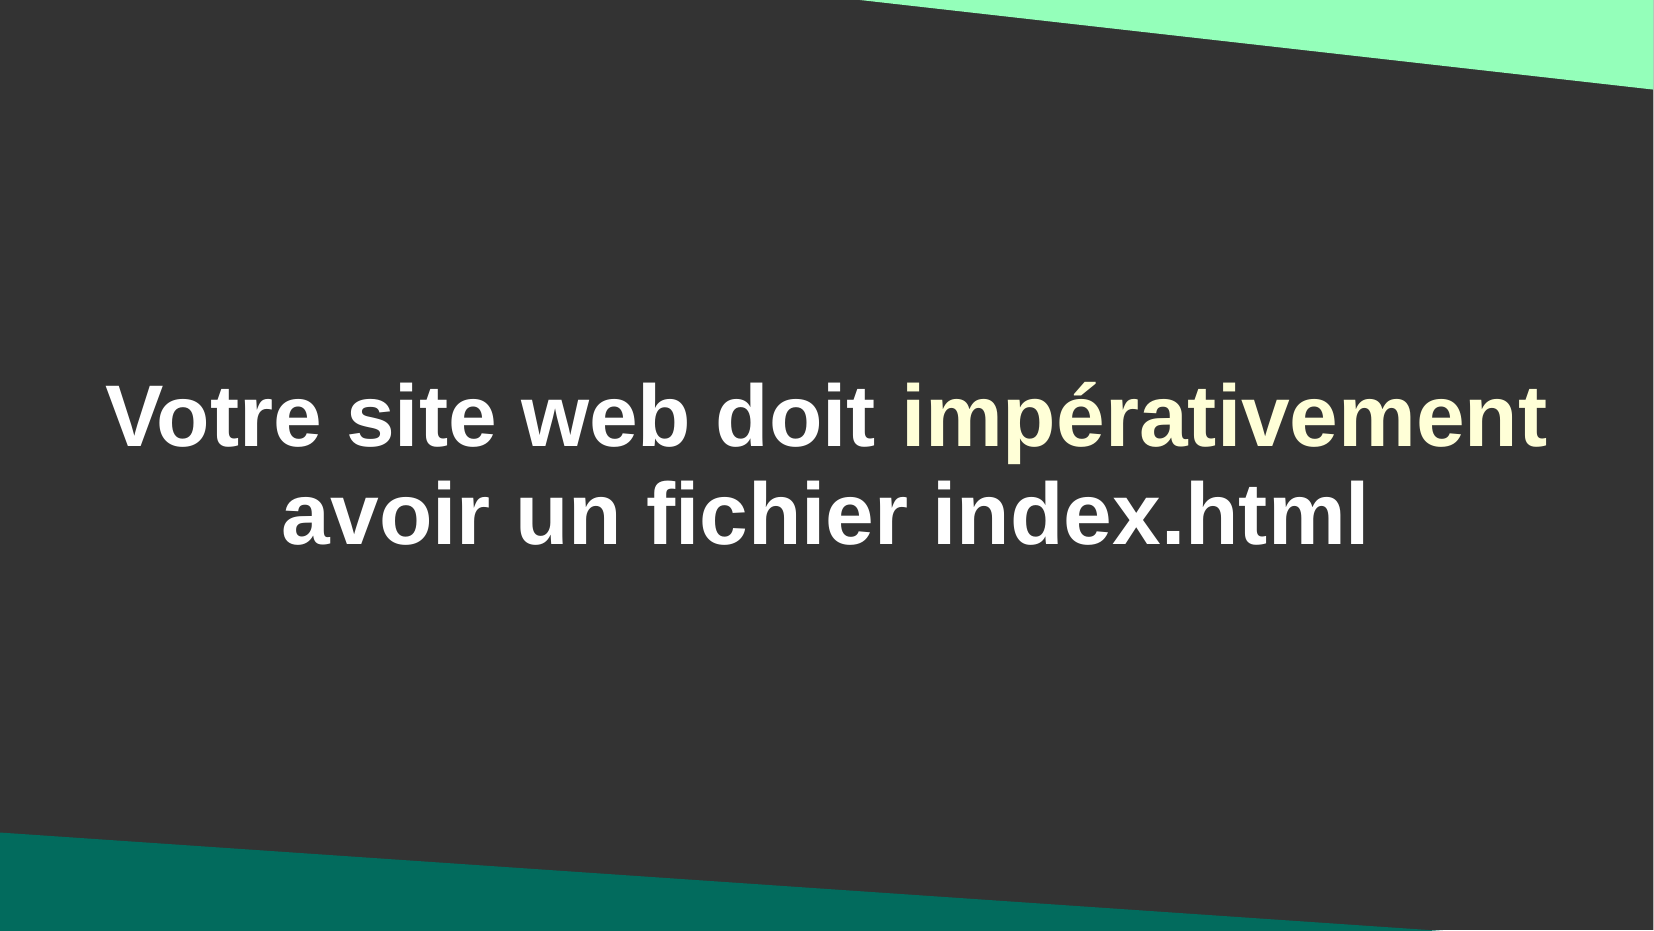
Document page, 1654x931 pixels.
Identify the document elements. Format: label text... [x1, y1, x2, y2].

text_box [859, 0, 1654, 90]
title Votre site web doit impérativement avoir un fichier index.html [31, 367, 1622, 563]
